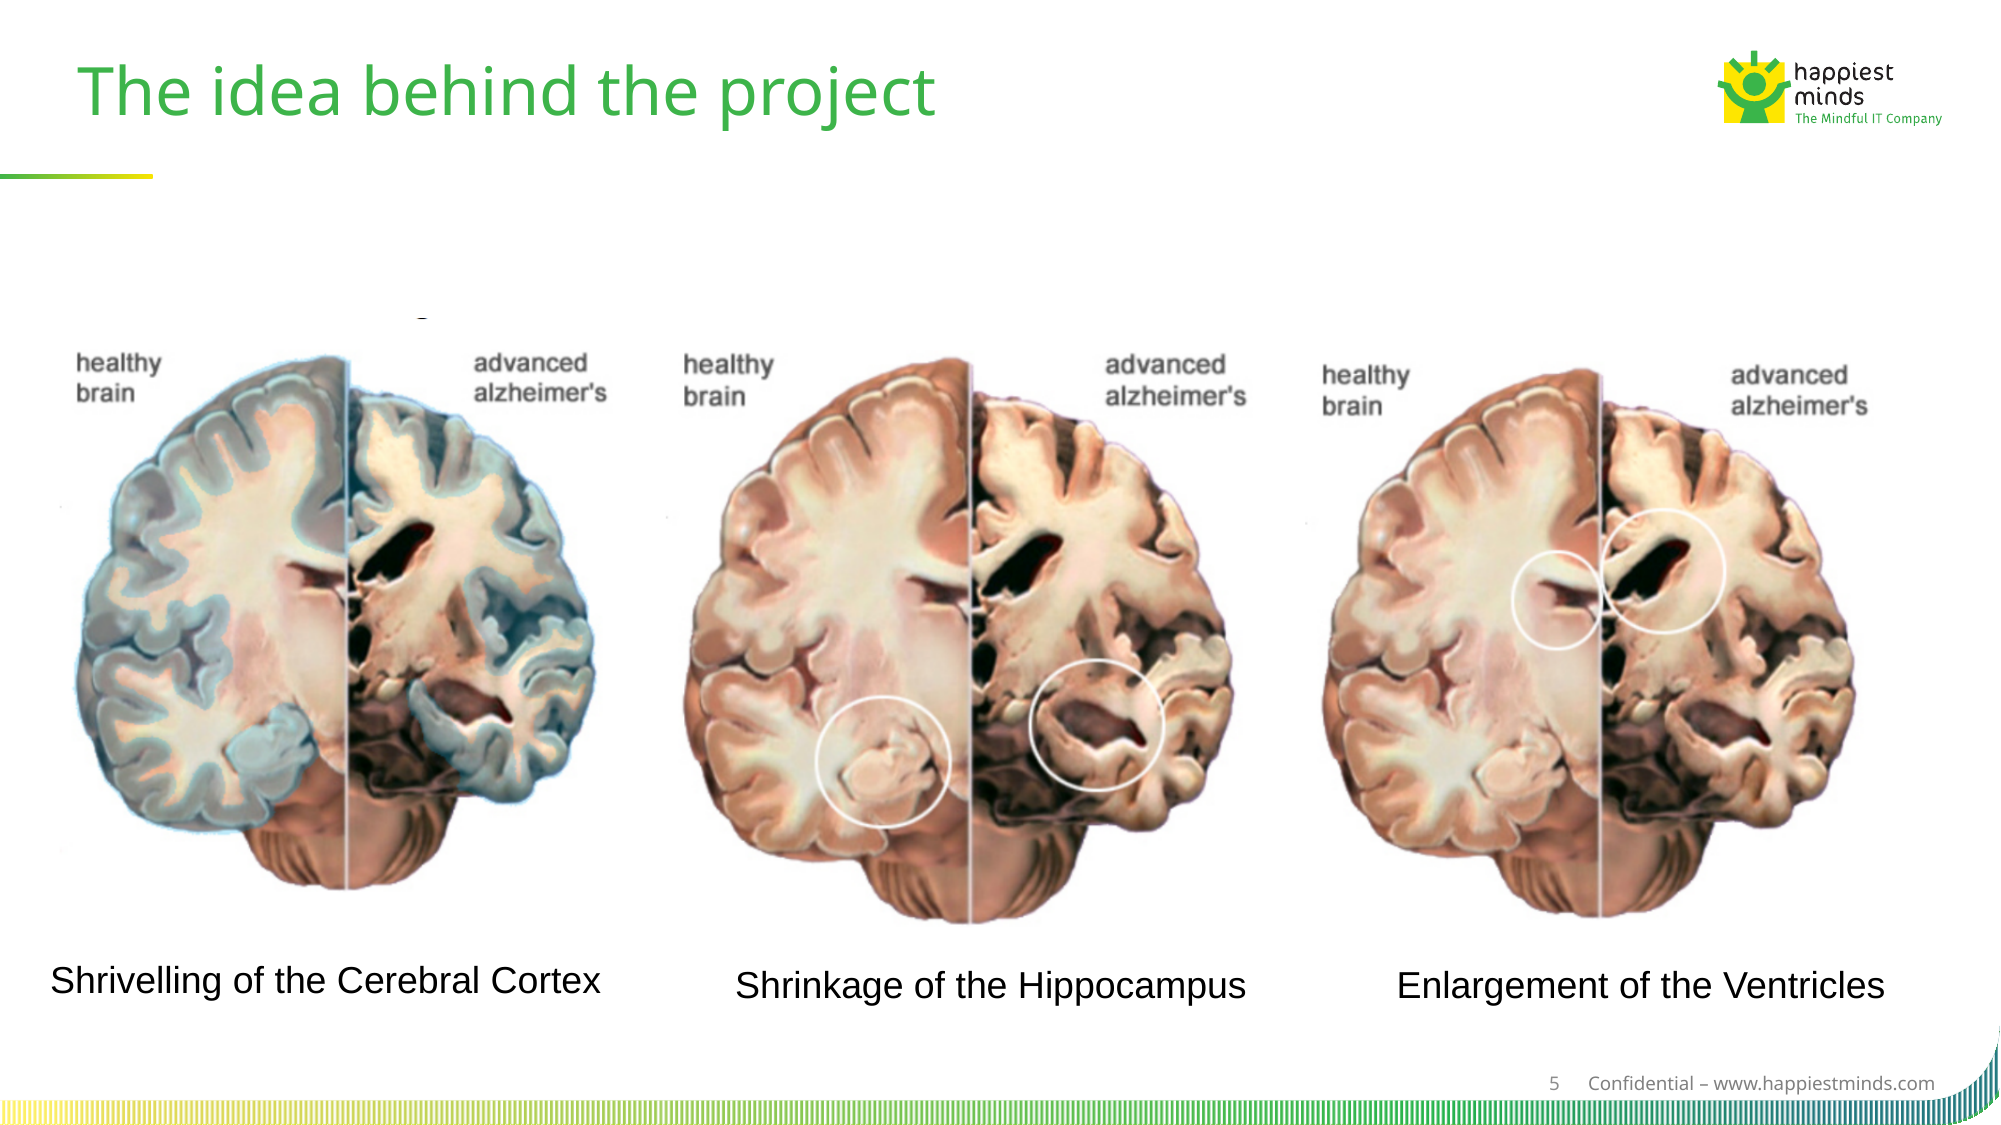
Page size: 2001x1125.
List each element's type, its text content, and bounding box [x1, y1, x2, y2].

text_box Shrinkage of the Hippocampus [720, 956, 1276, 1056]
picture [1291, 330, 1890, 945]
list The idea behind the project [62, 12, 1528, 166]
text_box Enlargement of the Ventricles [1381, 956, 1914, 1014]
picture [649, 318, 1267, 934]
text_box Shrivelling of the Cerebral Cortex [35, 952, 626, 1052]
slide_number <number> [1124, 1054, 1575, 1115]
picture [0, 985, 2000, 1125]
picture [47, 318, 638, 910]
